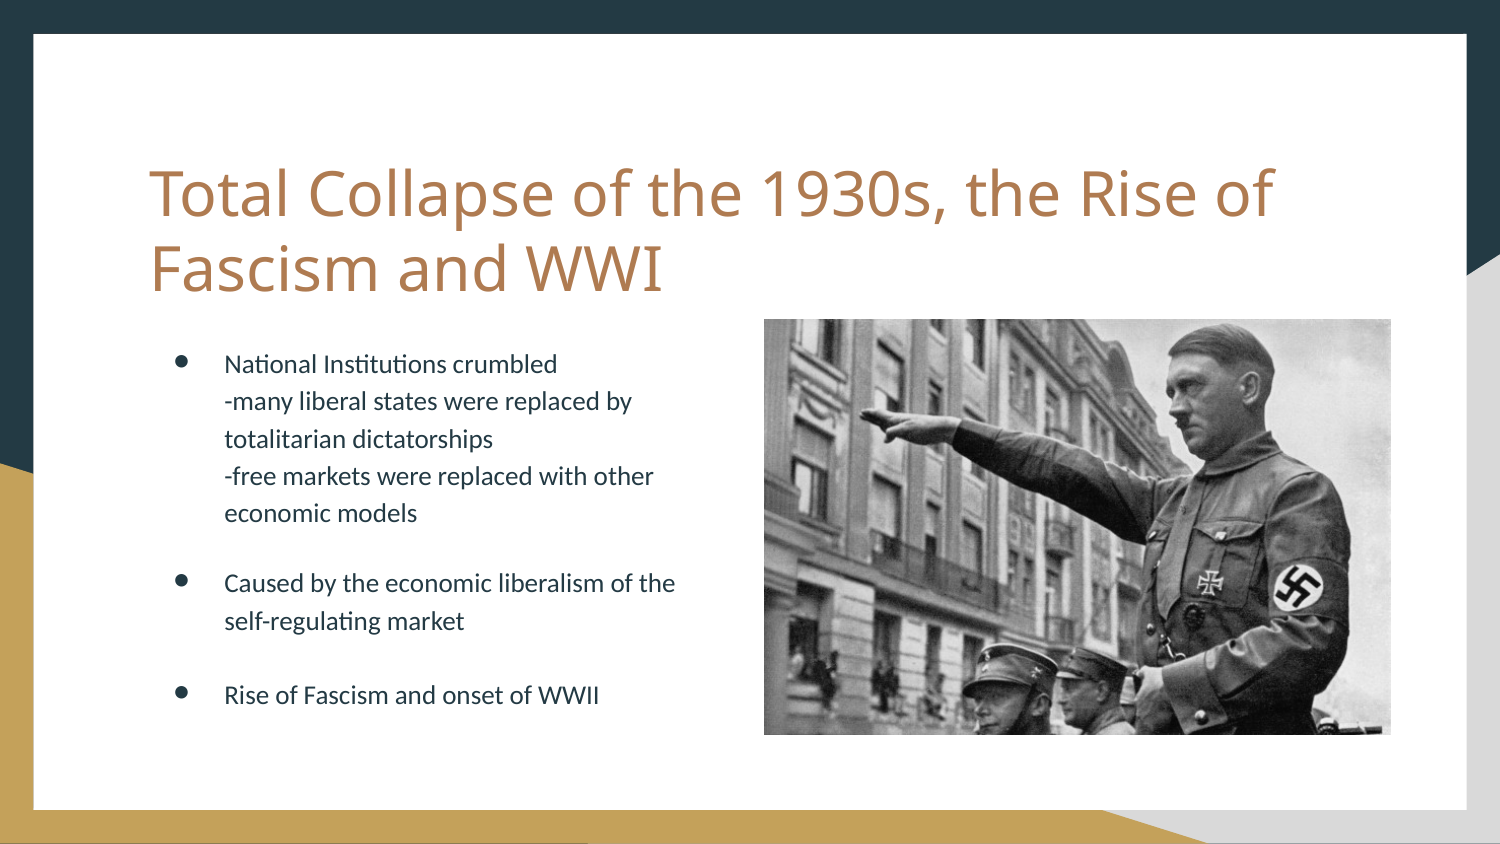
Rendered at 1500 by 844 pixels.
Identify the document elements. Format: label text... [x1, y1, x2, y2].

title Total Collapse of the 1930s, the Rise of Fascism and WWI [134, 138, 1366, 296]
list National Institutions crumbled -many liberal states were replaced by totalitarian dictatorships -free markets were replaced with other economic models Caused by the economic liberalism of the self-regulating market Rise of Fascism and onset of WWII [134, 326, 694, 729]
picture [764, 319, 1391, 735]
